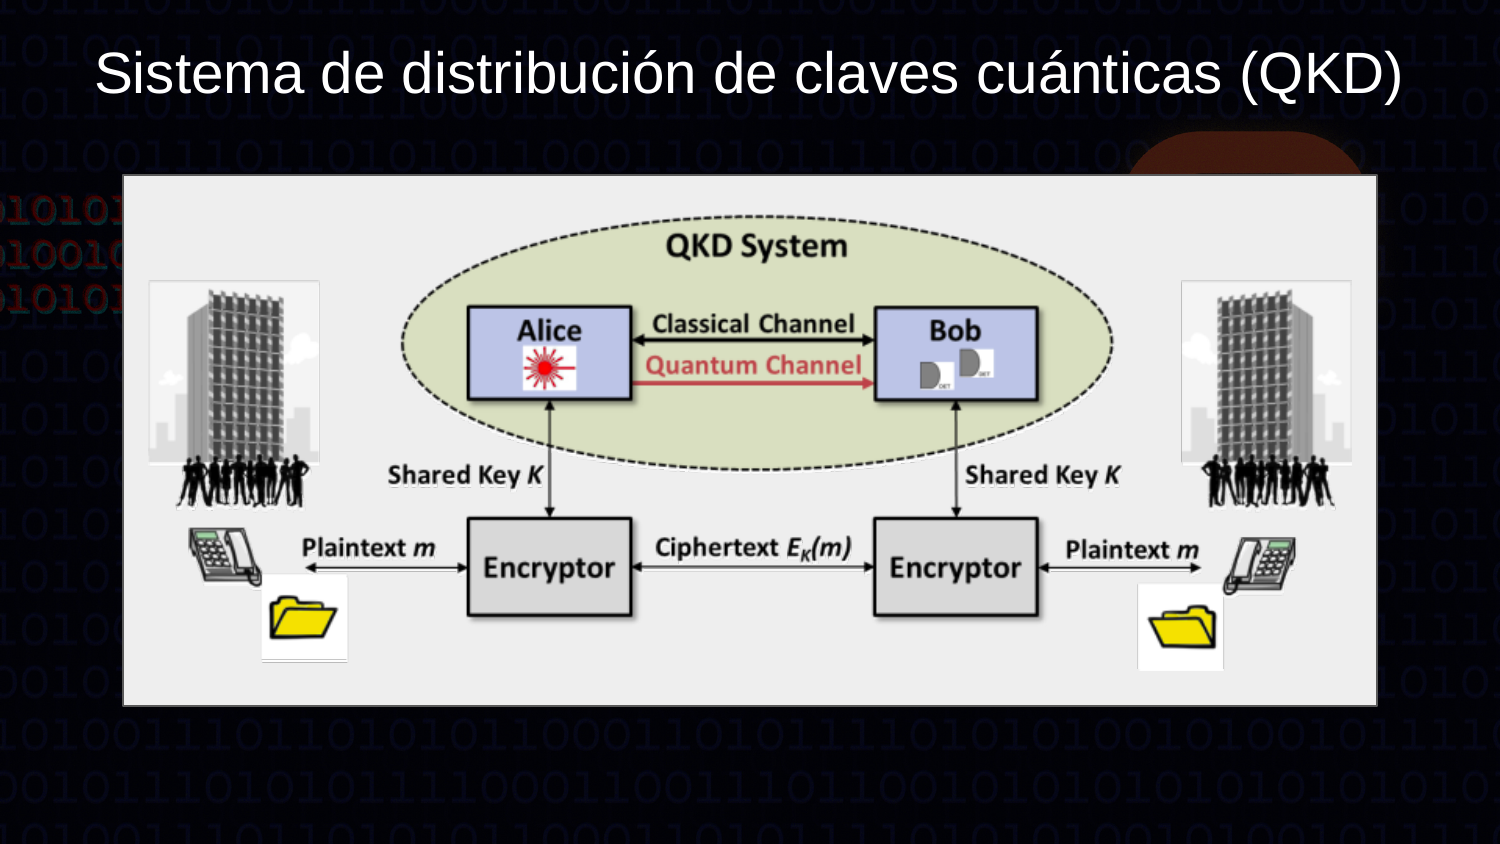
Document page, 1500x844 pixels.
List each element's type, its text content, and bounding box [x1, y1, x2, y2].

text_box [123, 175, 1377, 707]
picture [0, 0, 1500, 844]
title Sistema de distribución de claves cuánticas (QKD) [51, 20, 1449, 115]
